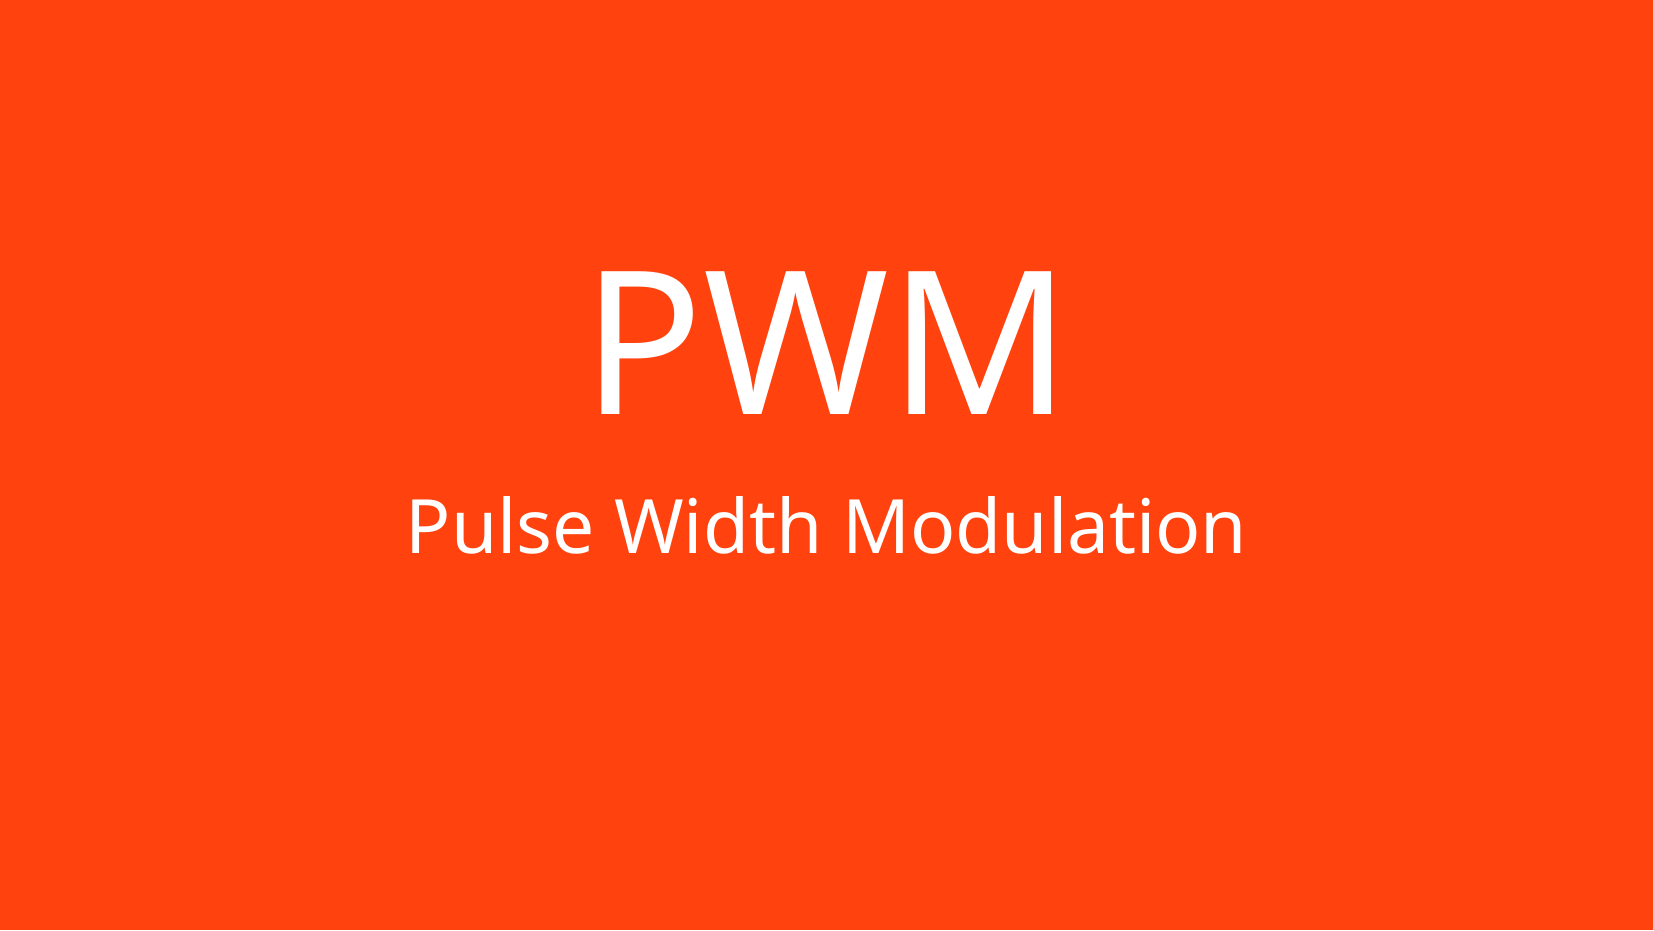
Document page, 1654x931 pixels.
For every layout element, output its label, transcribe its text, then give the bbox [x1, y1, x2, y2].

title PWM Pulse Width Modulation [82, 238, 1571, 691]
